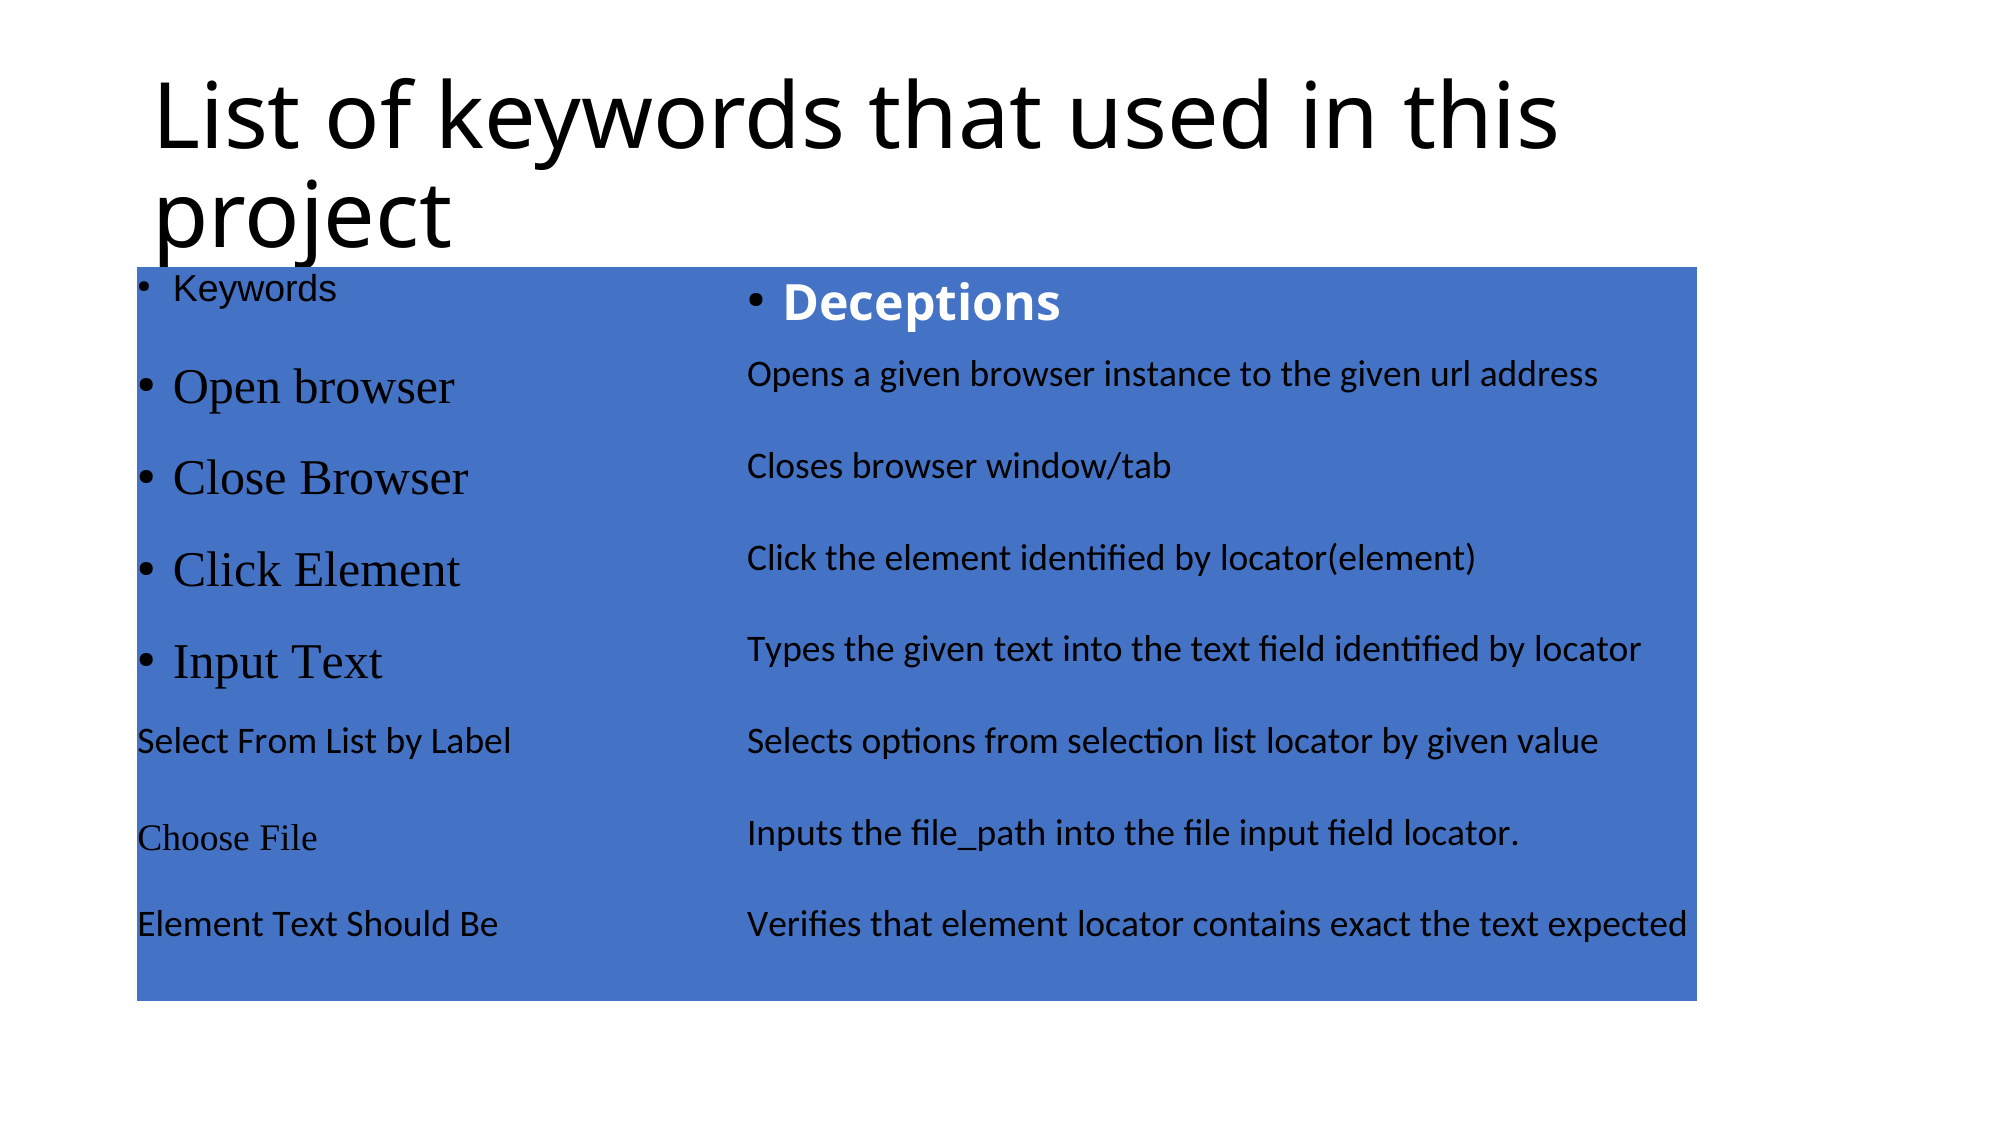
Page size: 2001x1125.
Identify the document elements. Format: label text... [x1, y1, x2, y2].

table_cell Close Browser [137, 450, 747, 542]
table_cell Verifies that element locator contains exact the text expected [747, 909, 1697, 1001]
table_cell Closes browser window/tab [747, 450, 1697, 542]
table_header Deceptions [747, 267, 1697, 359]
table_cell Open browser [137, 359, 747, 450]
table_cell Selects options from selection list locator by given value [747, 725, 1697, 817]
table_cell Click the element identified by locator(element) [747, 542, 1697, 634]
table_cell Element Text Should Be [137, 909, 747, 1001]
table_cell Choose File [137, 817, 747, 909]
table_cell Input Text [137, 634, 747, 725]
table_cell Inputs the file_path into the file input field locator. [747, 817, 1697, 909]
title List of keywords that used in this project [137, 59, 1863, 278]
table_cell Click Element [137, 542, 747, 634]
table_cell Opens a given browser instance to the given url address [747, 359, 1697, 450]
table_cell Select From List by Label [137, 725, 747, 817]
table_header Keywords [137, 267, 747, 359]
table_cell Types the given text into the text field identified by locator [747, 634, 1697, 725]
